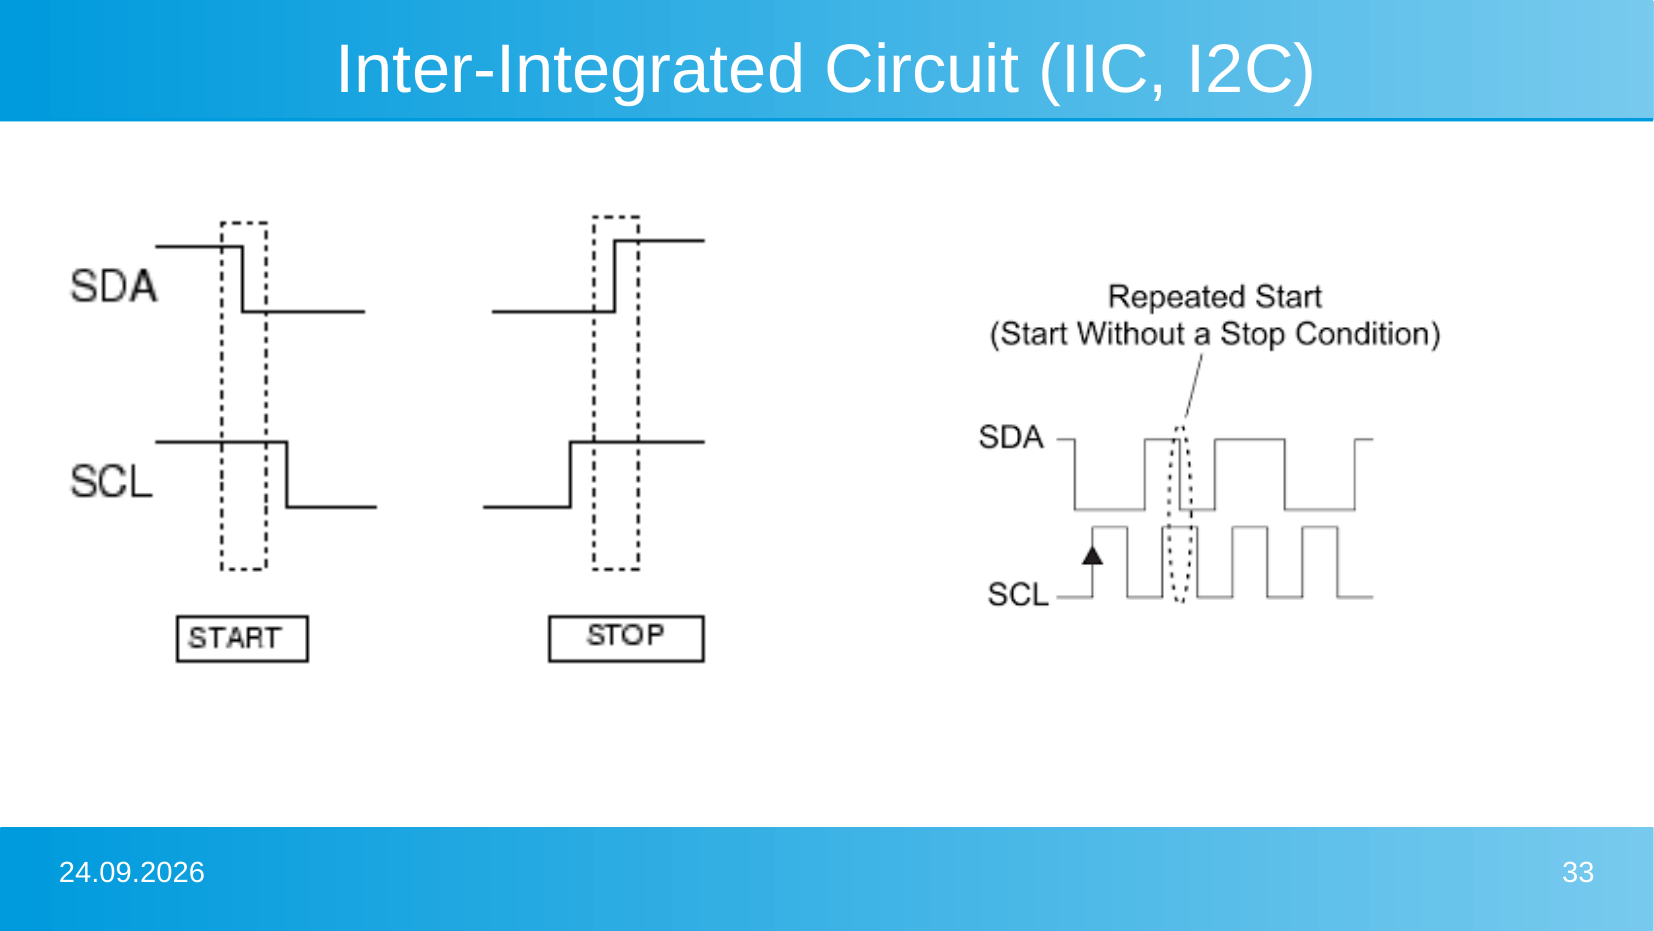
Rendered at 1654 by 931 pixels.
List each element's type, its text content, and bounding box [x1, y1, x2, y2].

picture [948, 262, 1463, 631]
title Inter-Integrated Circuit (IIC, I2C) [59, 29, 1595, 108]
picture [50, 187, 751, 711]
